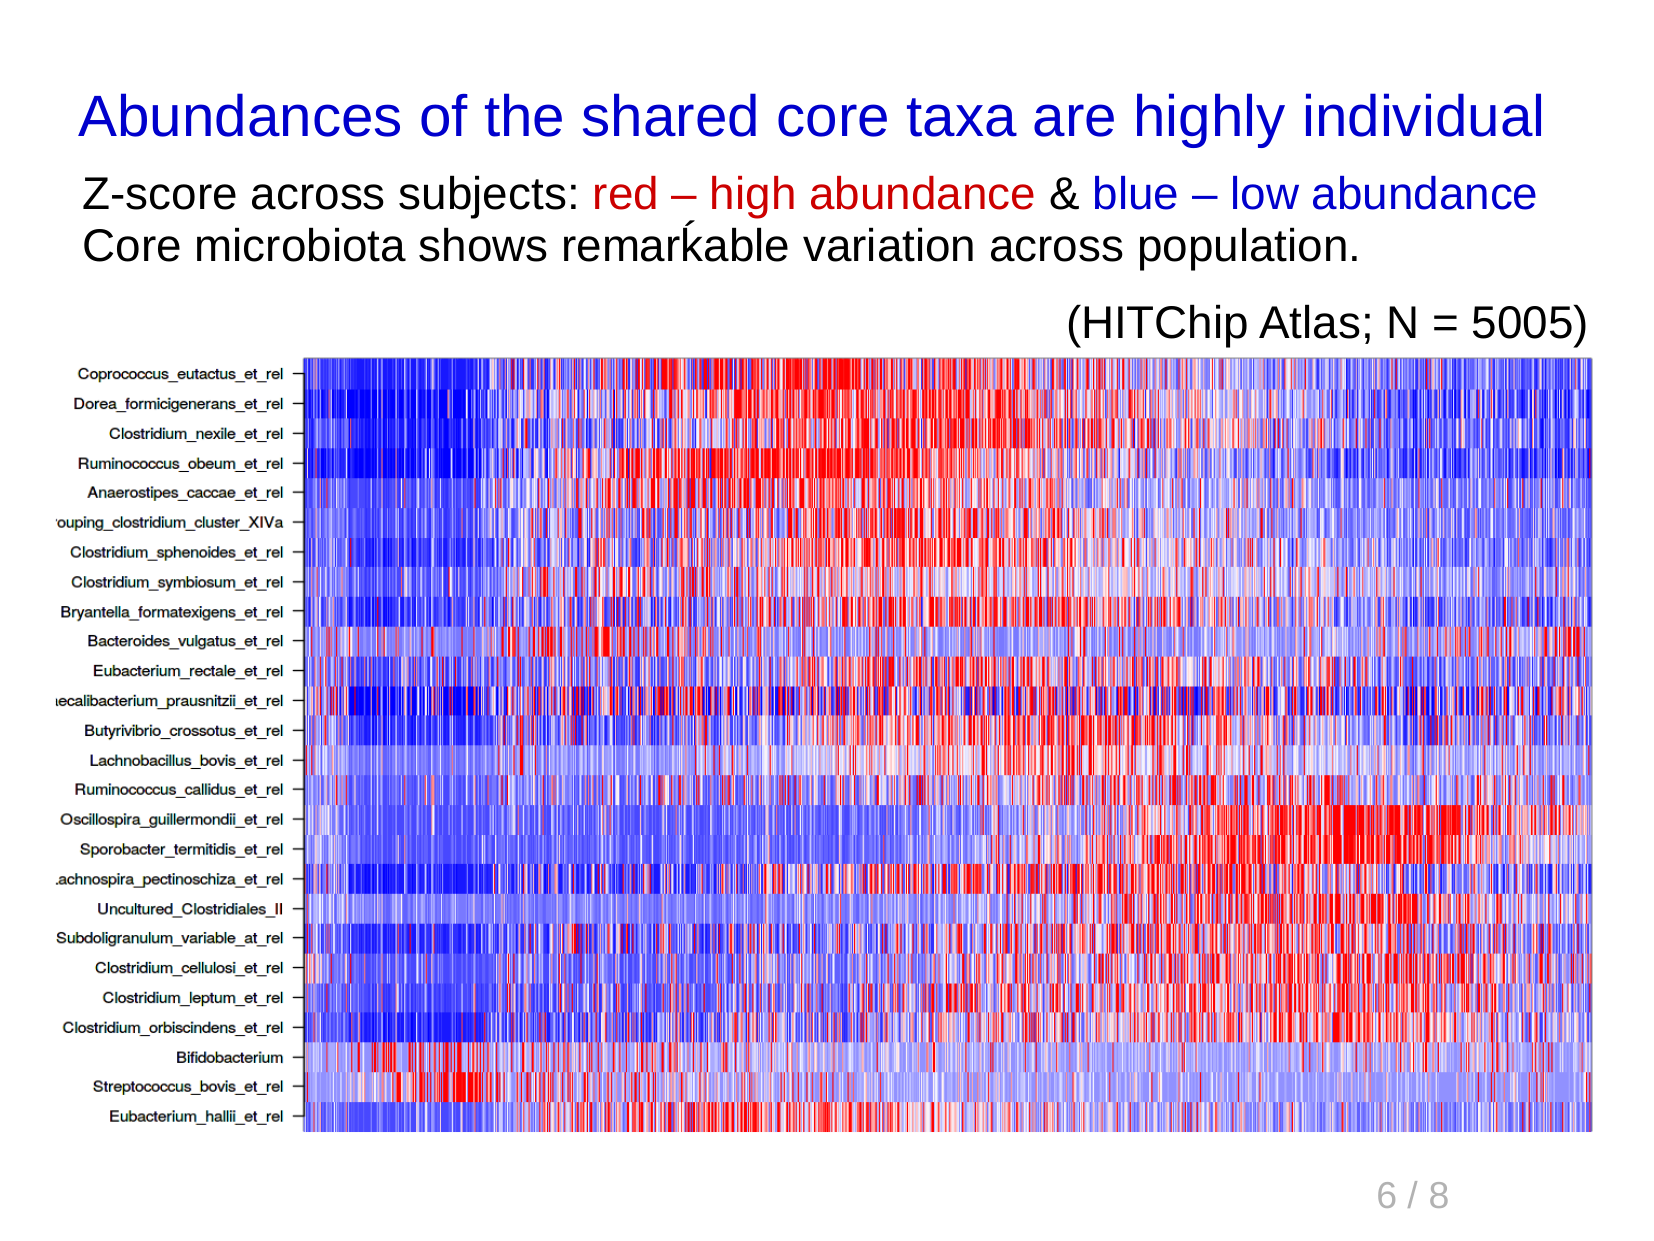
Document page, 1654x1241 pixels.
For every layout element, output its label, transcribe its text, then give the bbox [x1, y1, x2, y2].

title Z-score across subjects: red – high abundance & blue – low abundance Core microbiota shows remarḱable variation across population. [82, 168, 1571, 271]
picture [55, 340, 1612, 1188]
text_box (HITChip Atlas; N = 5005) [1066, 277, 1602, 367]
text_box <number> / 8 [1361, 1167, 1635, 1230]
title Abundances of the shared core taxa are highly individual [78, 74, 1567, 159]
